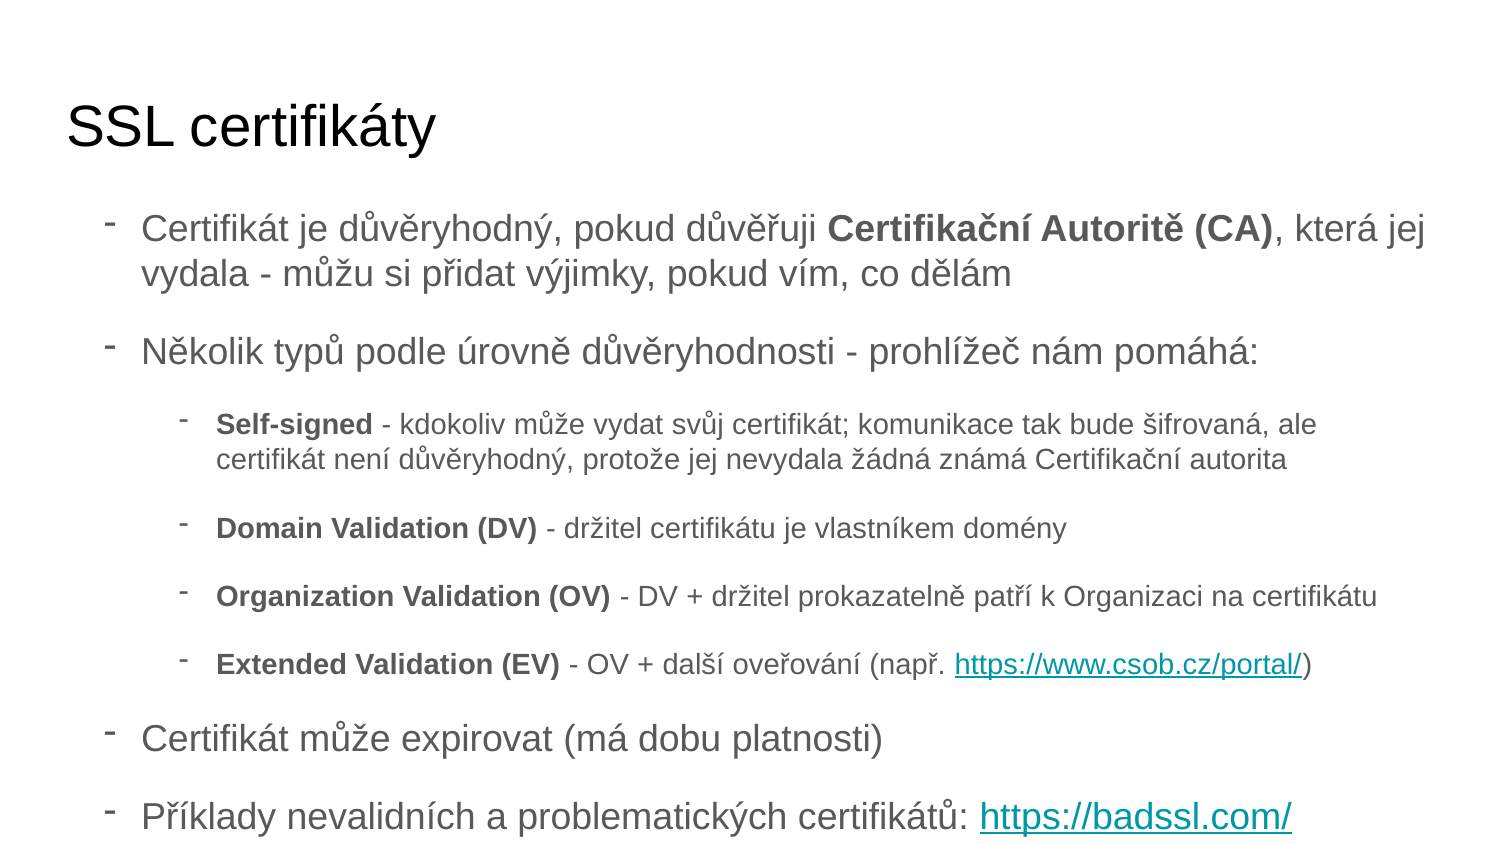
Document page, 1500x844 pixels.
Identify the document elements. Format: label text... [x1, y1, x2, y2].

title SSL certifikáty [51, 72, 1449, 167]
list Certifikát je důvěryhodný, pokud důvěřuji Certifikační Autoritě (CA), která jej vydala - můžu si přidat výjimky, pokud vím, co dělám Několik typů podle úrovně důvěryhodnosti - prohlížeč nám pomáhá: Self-signed - kdokoliv může vydat svůj certifikát; komunikace tak bude šifrovaná, ale certifikát není důvěryhodný, protože jej nevydala žádná známá Certifikační autorita Domain Validation (DV) - držitel certifikátu je vlastníkem domény Organization Validation (OV) - DV + držitel prokazatelně patří k Organizaci na certifikátu Extended Validation (EV) - OV + další oveřování (např. https://www.csob.cz/portal/) Certifikát může expirovat (má dobu platnosti) Příklady nevalidních a problematických certifikátů: https://badssl.com/ [51, 189, 1449, 750]
